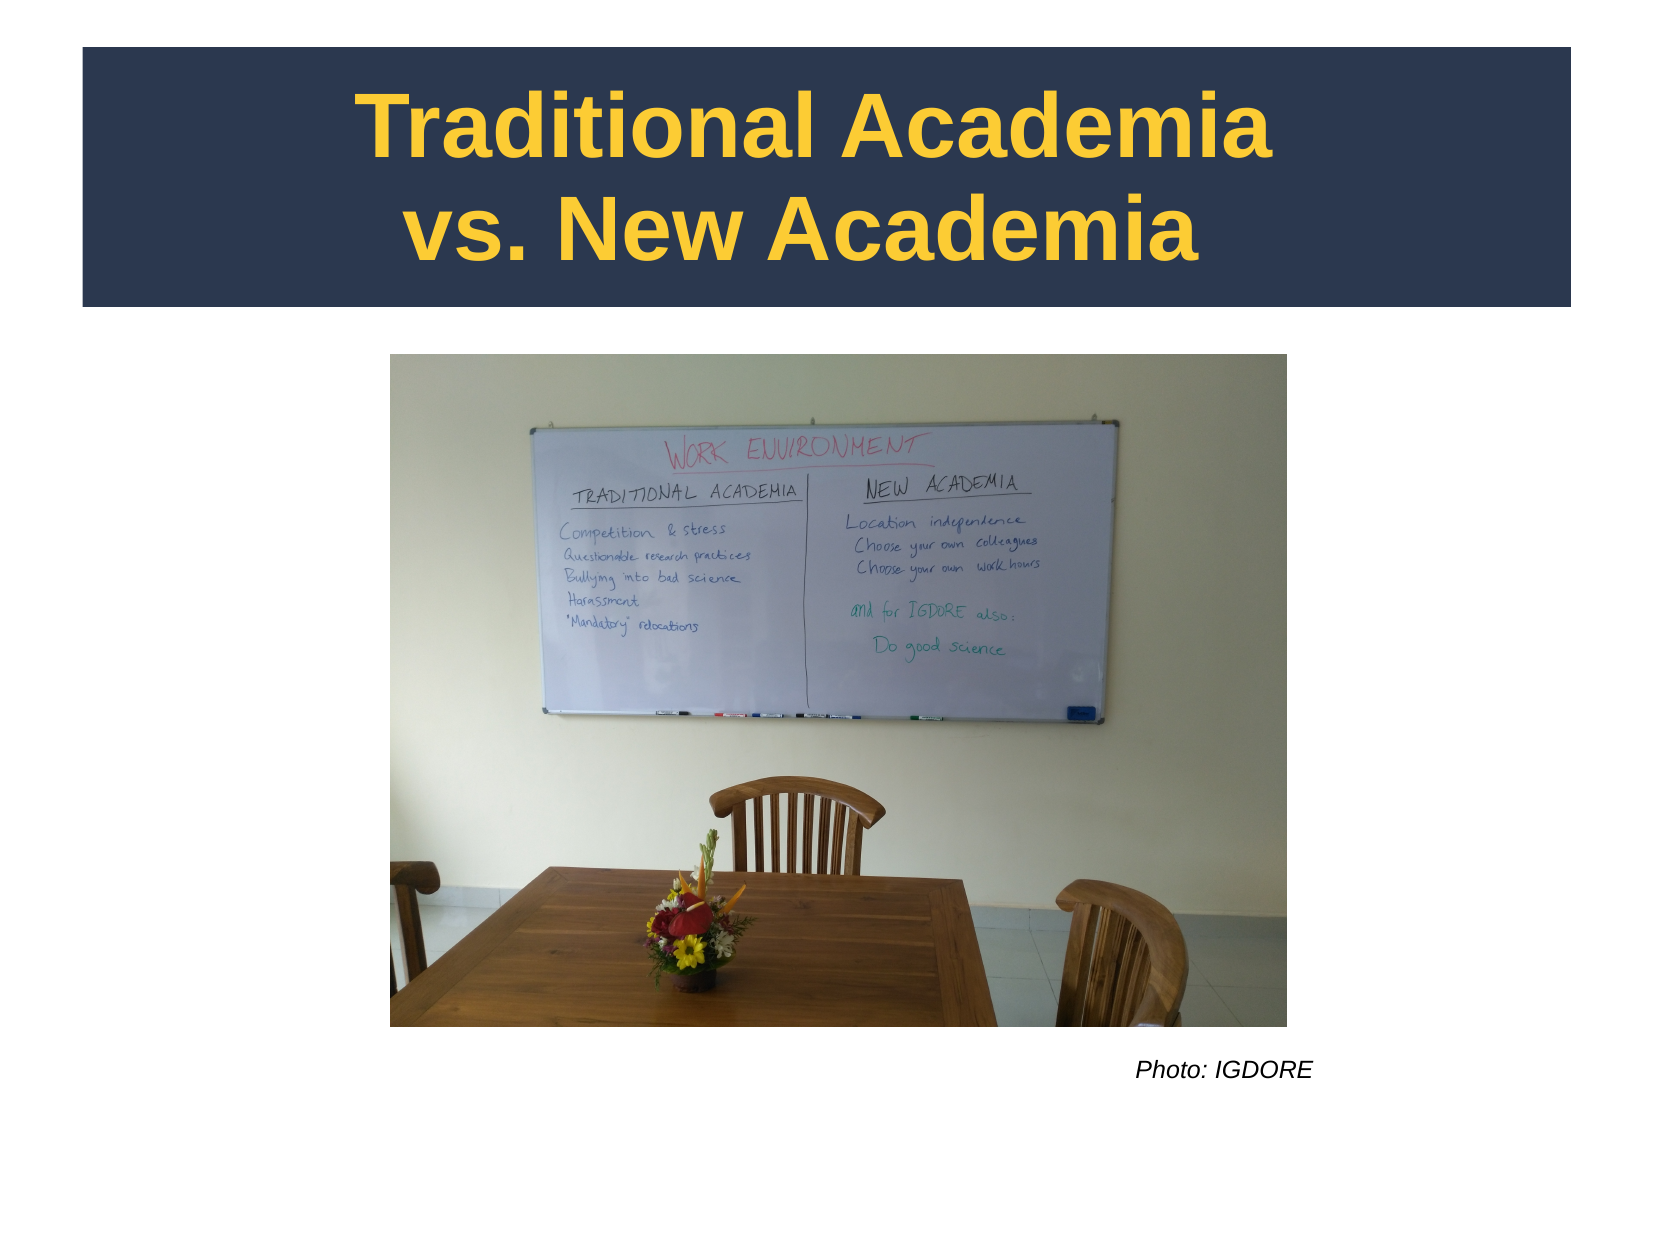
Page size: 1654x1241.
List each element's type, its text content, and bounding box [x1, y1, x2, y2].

text_box Photo: IGDORE [1064, 1055, 1323, 1099]
title Traditional Academia vs. New Academia [82, 47, 1571, 307]
picture [390, 354, 1287, 1027]
